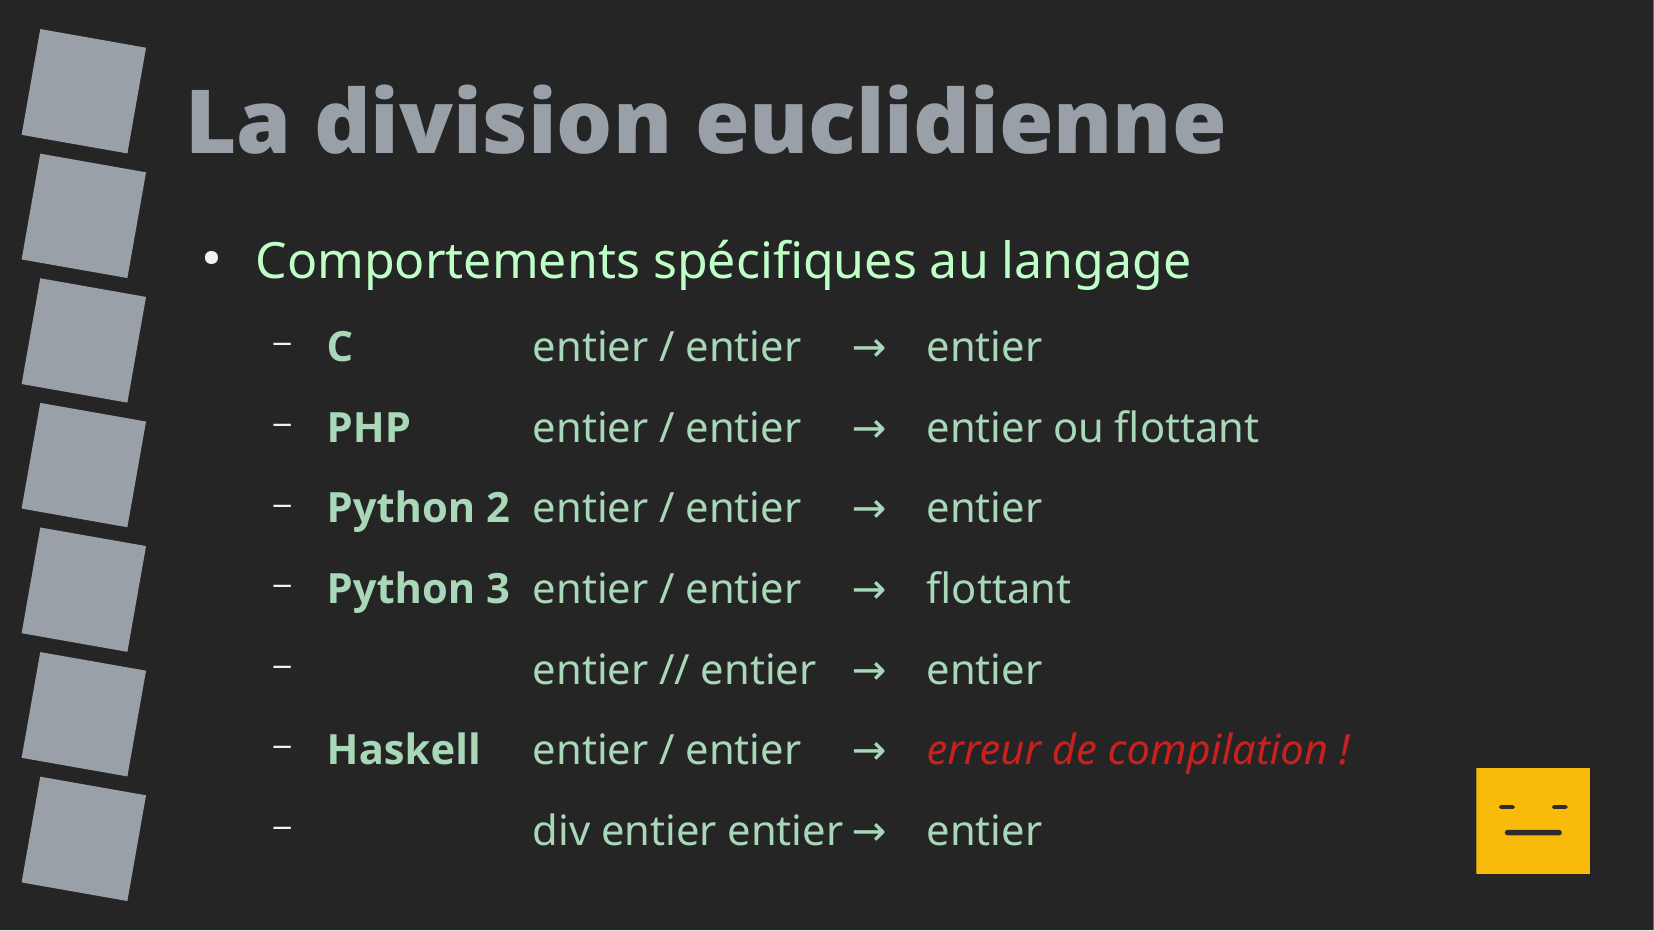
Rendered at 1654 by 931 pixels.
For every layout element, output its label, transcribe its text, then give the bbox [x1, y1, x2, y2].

list Comportements spécifiques au langage C entier / entier → entier PHP entier / entier → entier ou flottant Python 2 entier / entier → entier Python 3 entier / entier → flottant entier // entier → entier Haskell entier / entier → erreur de compilation ! div entier entier → entier [184, 225, 1636, 901]
title La division euclidienne [184, 59, 1654, 154]
picture [1476, 767, 1591, 874]
